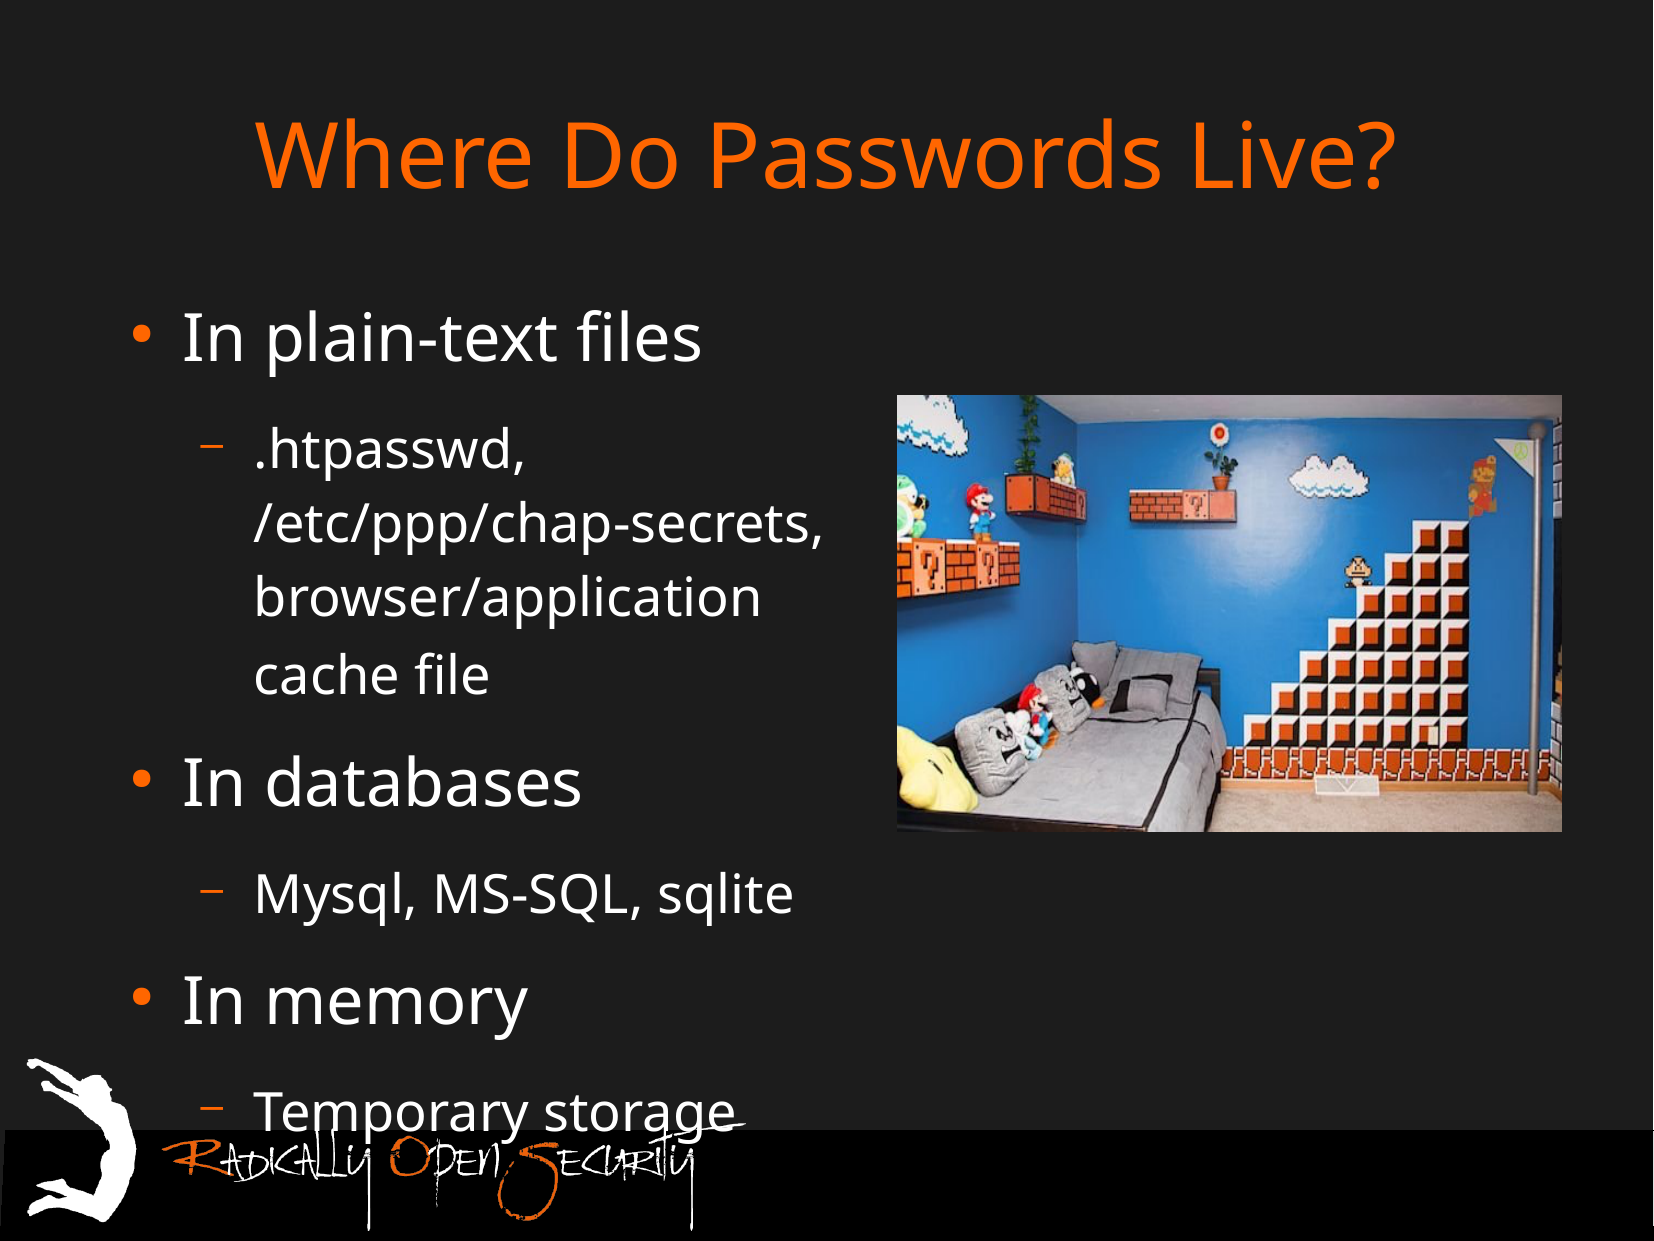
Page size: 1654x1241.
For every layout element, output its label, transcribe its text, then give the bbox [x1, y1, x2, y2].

picture [897, 395, 1562, 832]
picture [0, 1022, 778, 1241]
title Where Do Passwords Live? [82, 49, 1571, 257]
list In plain-text files .htpasswd, /etc/ppp/chap-secrets, browser/application cache file In databases Mysql, MS-SQL, sqlite In memory Temporary storage [112, 290, 868, 1018]
